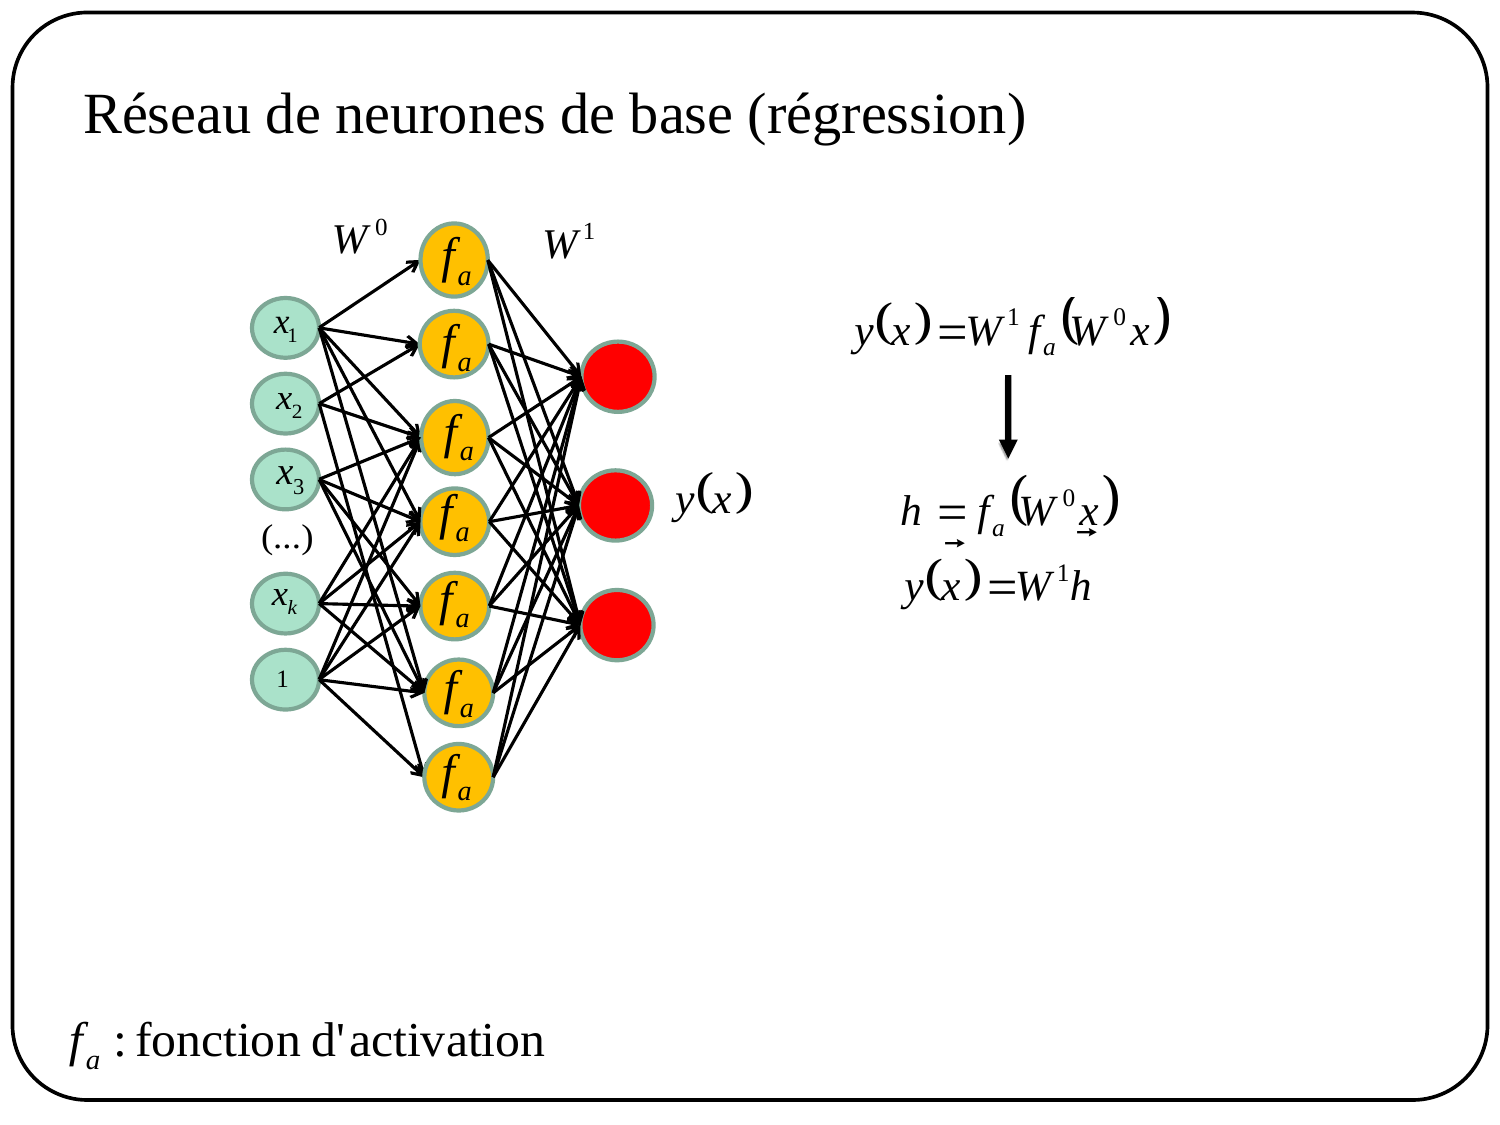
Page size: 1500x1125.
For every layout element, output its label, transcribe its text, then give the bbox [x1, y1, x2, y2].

chart [425, 310, 484, 385]
chart [270, 375, 311, 429]
text_box [421, 417, 427, 459]
chart [844, 299, 1173, 369]
chart [423, 568, 482, 644]
chart [428, 401, 487, 476]
picture [425, 222, 482, 298]
picture [268, 375, 309, 428]
picture [52, 1008, 555, 1082]
text_box Réseau de neurones de base (régression) [68, 67, 1043, 153]
picture [422, 566, 480, 640]
picture [539, 212, 601, 269]
text_box [311, 384, 319, 423]
text_box [482, 585, 490, 627]
text_box [312, 461, 319, 498]
picture [422, 479, 480, 555]
picture [664, 470, 753, 532]
text_box [487, 673, 494, 712]
chart [423, 481, 482, 557]
chart [895, 475, 1122, 621]
chart [276, 666, 295, 695]
text_box [484, 243, 488, 277]
picture [266, 297, 303, 348]
text_box [580, 470, 653, 541]
chart [265, 572, 306, 626]
chart [541, 214, 604, 273]
chart [53, 1009, 556, 1084]
chart [257, 518, 322, 567]
chart [329, 209, 396, 268]
picture [264, 570, 305, 623]
chart [426, 740, 485, 815]
picture [329, 208, 394, 265]
chart [428, 657, 487, 732]
chart [267, 299, 305, 350]
picture [427, 399, 484, 473]
text_box [251, 579, 319, 634]
text_box [484, 327, 489, 361]
picture [427, 656, 484, 730]
text_box [419, 326, 425, 362]
text_box [581, 341, 655, 412]
text_box [482, 501, 489, 543]
picture [843, 297, 1171, 367]
picture [268, 445, 311, 505]
text_box [251, 454, 303, 510]
picture [425, 310, 482, 384]
text_box [581, 589, 654, 661]
text_box [485, 755, 494, 799]
text_box [420, 241, 425, 279]
picture [425, 739, 482, 813]
picture [275, 664, 292, 692]
picture [256, 516, 321, 563]
text_box [251, 303, 319, 358]
text_box [251, 649, 319, 710]
text_box [251, 378, 304, 434]
picture [893, 474, 1119, 619]
